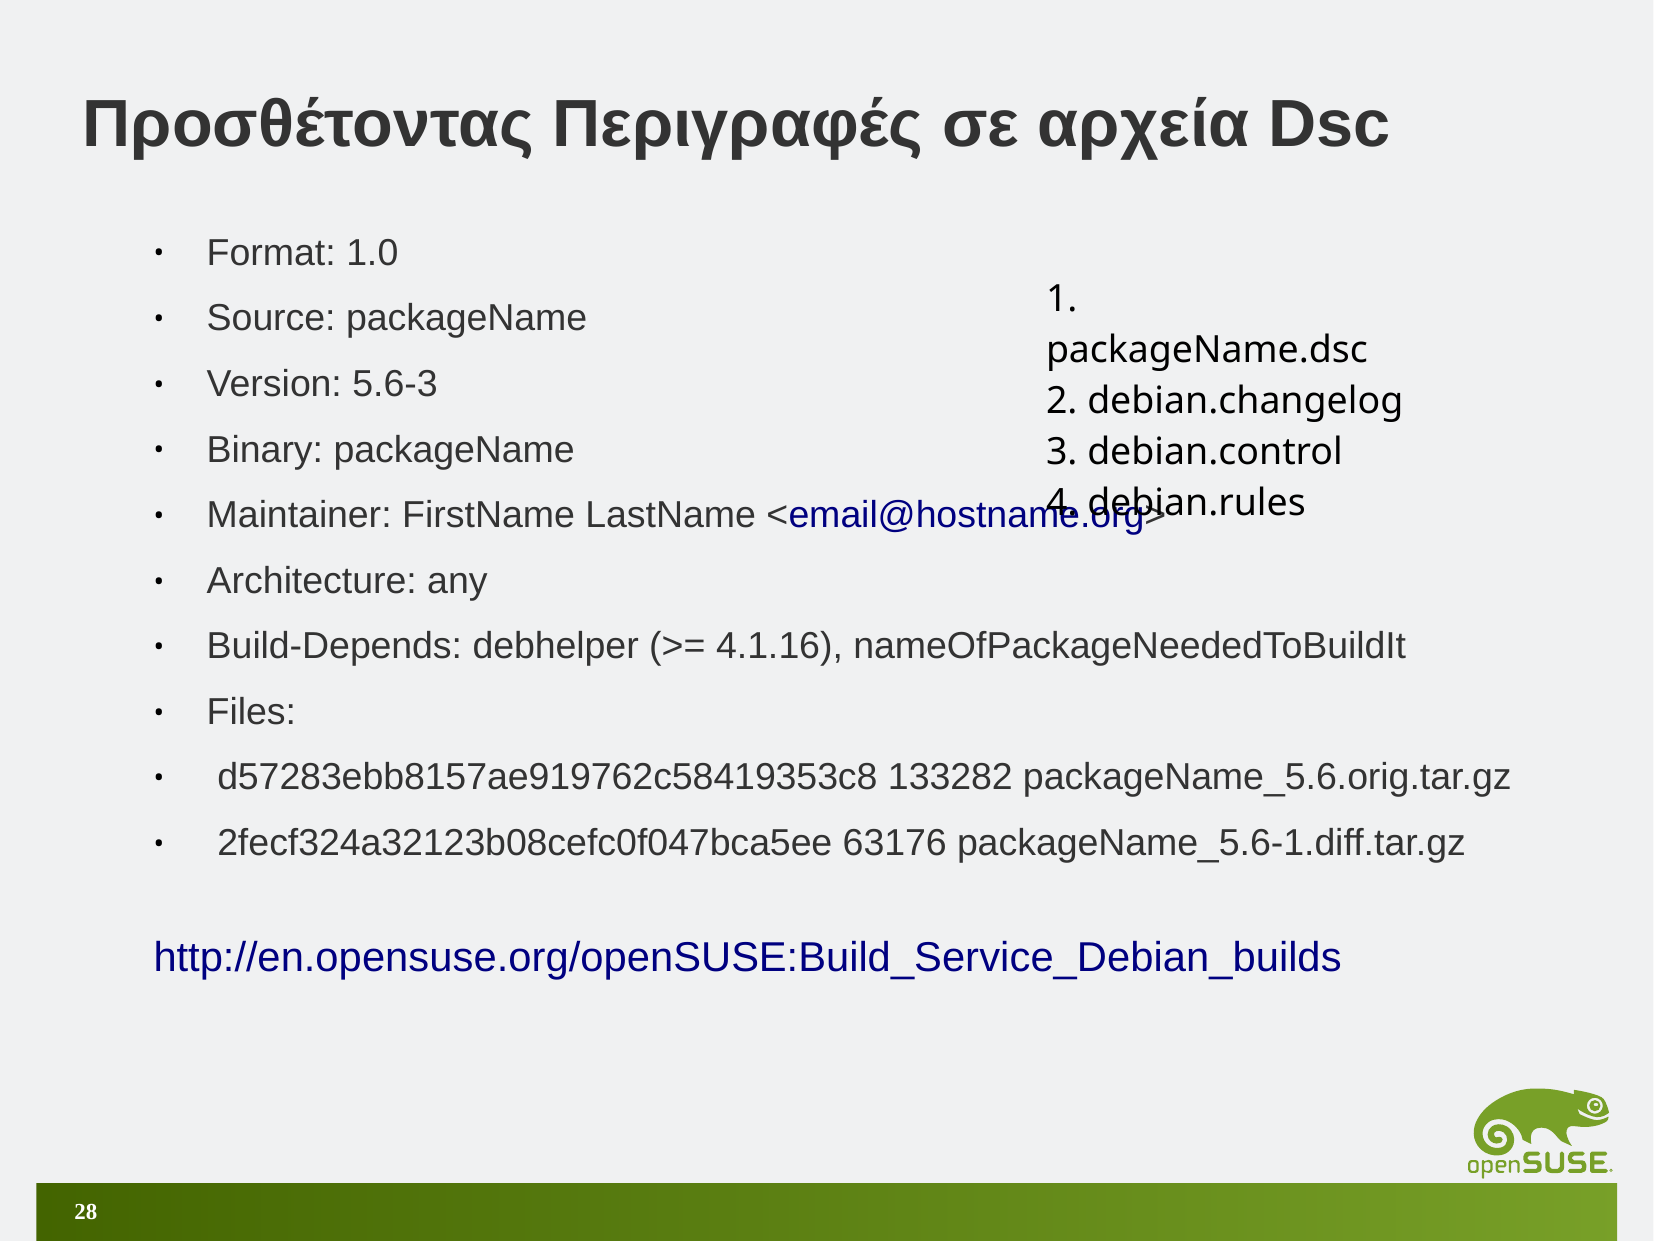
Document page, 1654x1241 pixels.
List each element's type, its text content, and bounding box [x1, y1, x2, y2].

list Format: 1.0 Source: packageName Version: 5.6-3 Binary: packageName Maintainer: FirstName LastName <email@hostname.org> Architecture: any Build-Depends: debhelper (>= 4.1.16), nameOfPackageNeededToBuildIt Files: d57283ebb8157ae919762c58419353c8 133282 packageName_5.6.orig.tar.gz 2fecf324a32123b08cefc0f047bca5ee 63176 packageName_5.6-1.diff.tar.gz http://en.opensuse.org/openSUSE:Build_Service_Debian_builds [82, 231, 1571, 1050]
title Προσθέτοντας Περιγραφές σε αρχεία Dsc [82, 49, 1571, 198]
text_box 1. packageName.dsc 2. debian.changelog 3. debian.control 4. debian.rules [960, 264, 1421, 541]
picture [0, 0, 1654, 1241]
